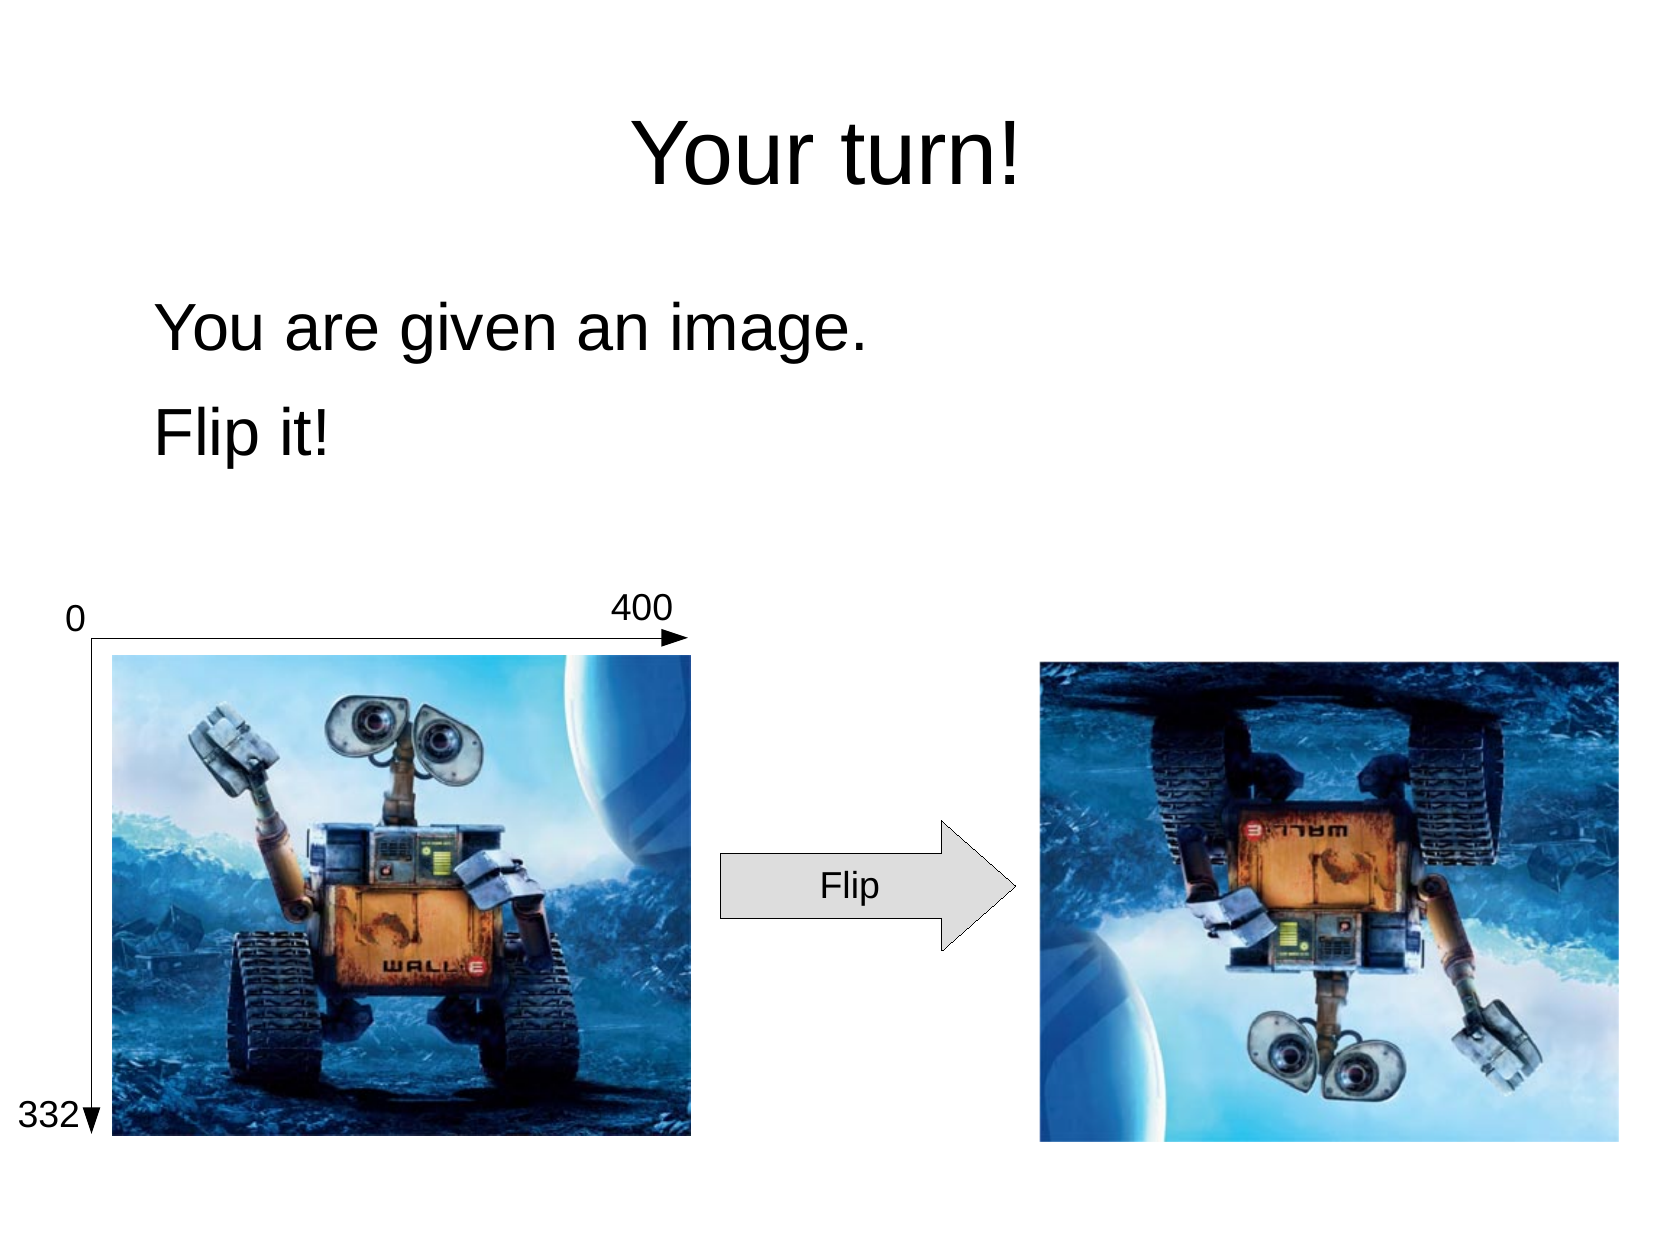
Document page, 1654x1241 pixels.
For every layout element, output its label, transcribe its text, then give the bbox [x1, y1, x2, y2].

picture [112, 655, 691, 1136]
text_box 0 [50, 590, 101, 648]
text_box Flip [720, 820, 1016, 951]
picture [1039, 661, 1619, 1142]
text_box 400 [596, 578, 688, 636]
list You are given an image. Flip it! [82, 290, 1571, 1010]
text_box 332 [2, 1086, 95, 1144]
title Your turn! [82, 49, 1571, 257]
list You are given an image. Flip it! [82, 648, 91, 1010]
